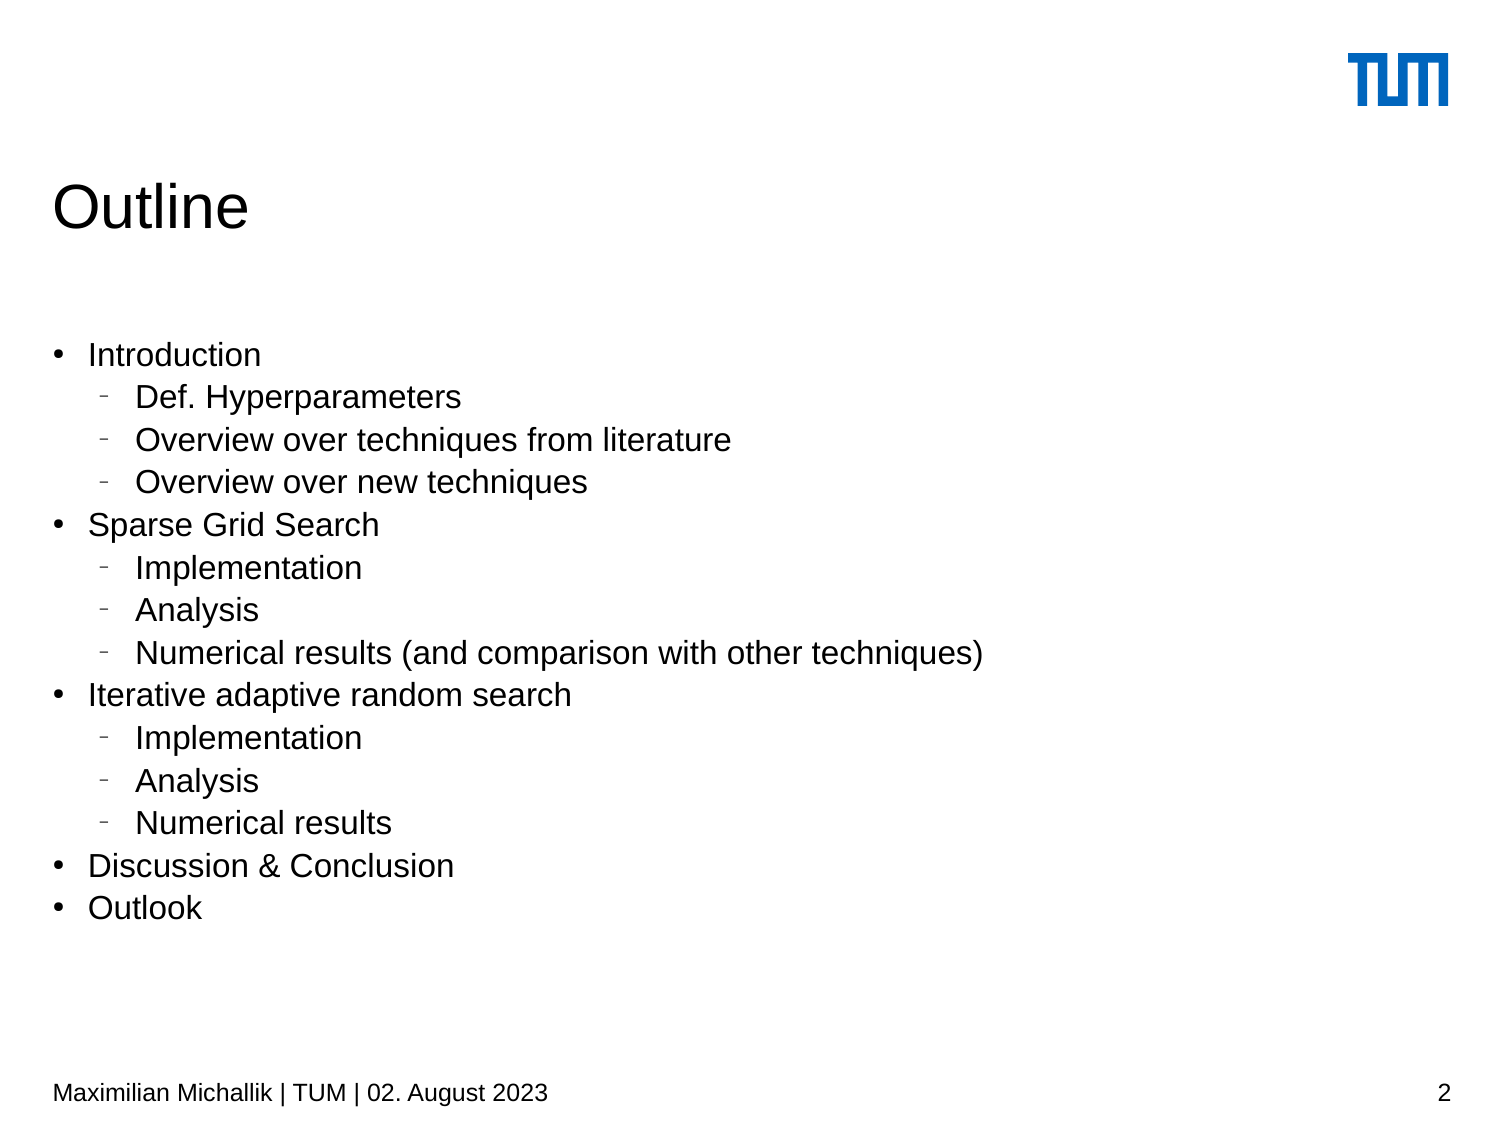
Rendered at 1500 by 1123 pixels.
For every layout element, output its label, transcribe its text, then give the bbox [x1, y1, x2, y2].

title Outline [52, 171, 1453, 242]
list Introduction Def. Hyperparameters Overview over techniques from literature Overview over new techniques Sparse Grid Search Implementation Analysis Numerical results (and comparison with other techniques) Iterative adaptive random search Implementation Analysis Numerical results Discussion & Conclusion Outlook [52, 330, 1453, 996]
